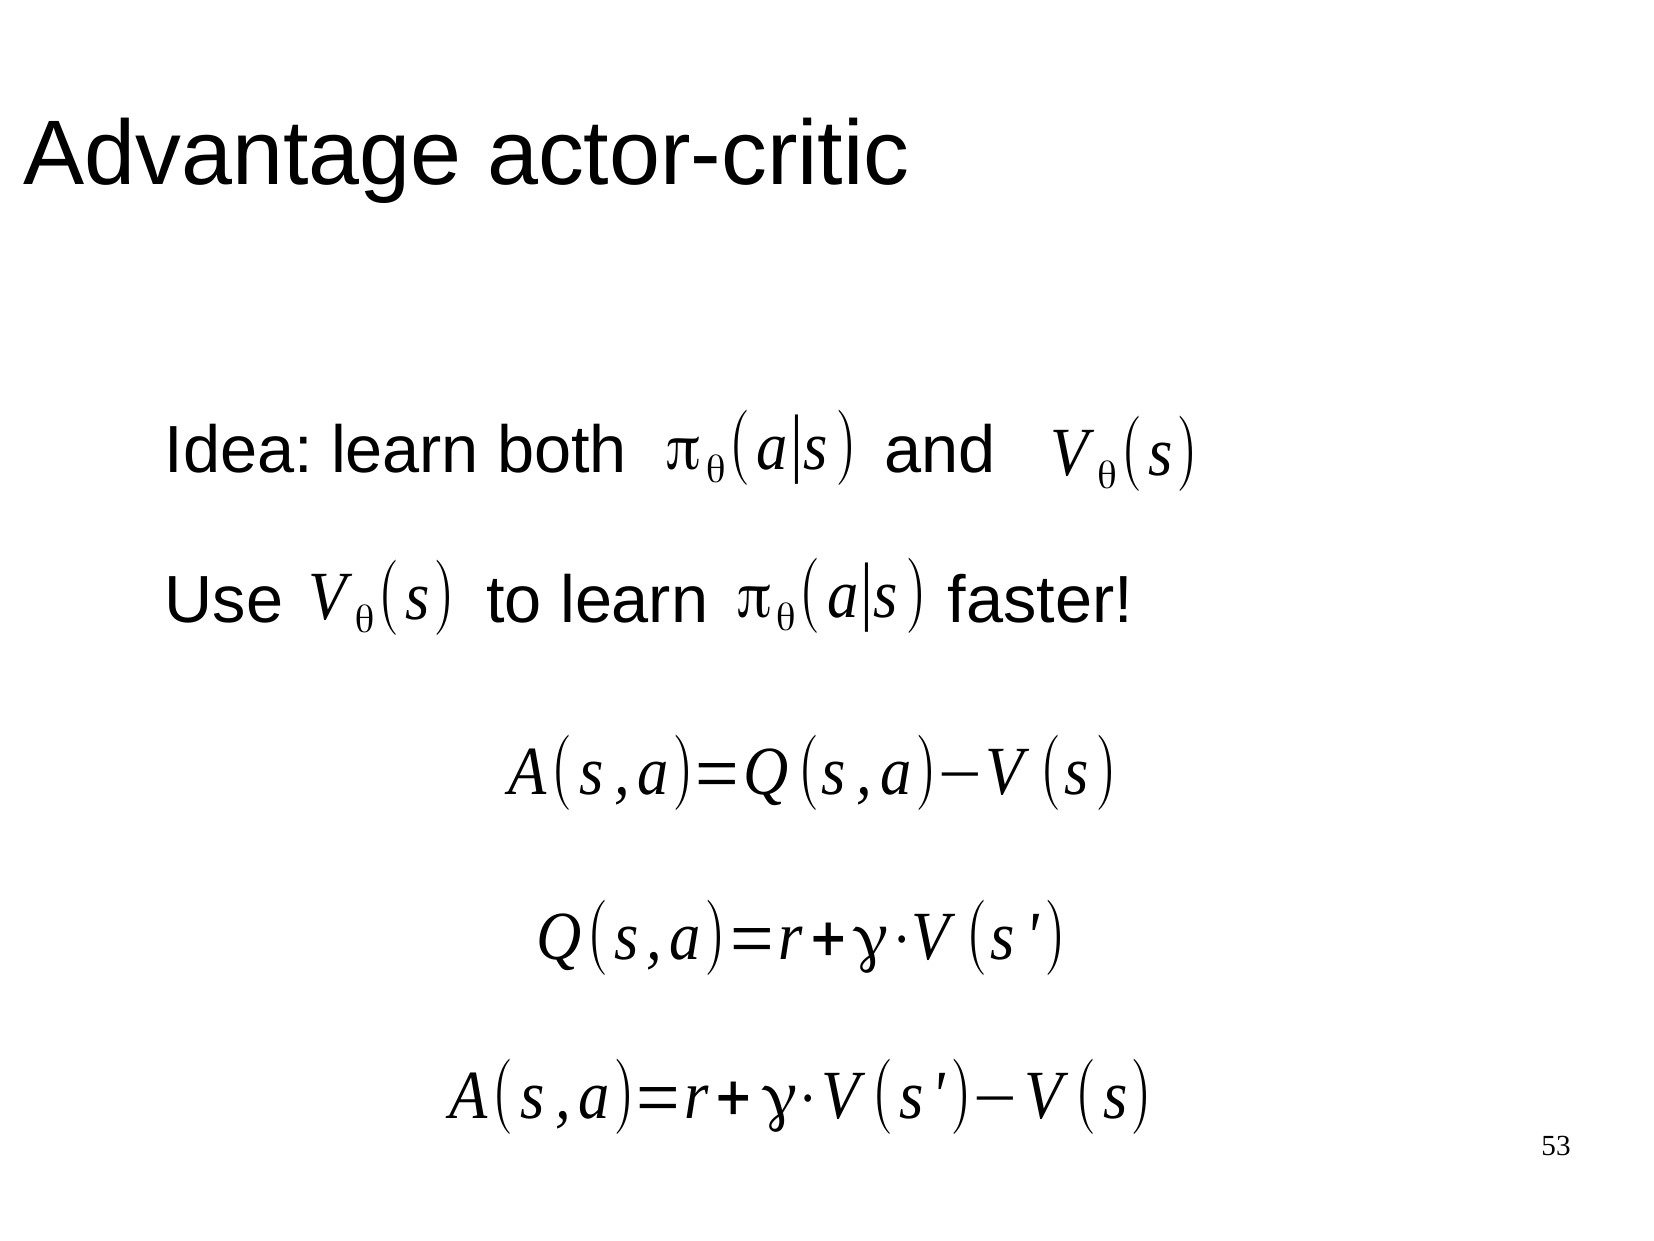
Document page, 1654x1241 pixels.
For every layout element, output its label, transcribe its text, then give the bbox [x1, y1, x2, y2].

chart [651, 405, 871, 488]
chart [426, 1054, 1166, 1138]
chart [721, 552, 941, 636]
chart [1035, 410, 1214, 494]
title Advantage actor-critic [23, 49, 1512, 257]
chart [292, 555, 471, 639]
text_box Idea: learn both and Use to learn faster! [150, 405, 1546, 869]
chart [485, 729, 1131, 813]
chart [520, 894, 1080, 978]
